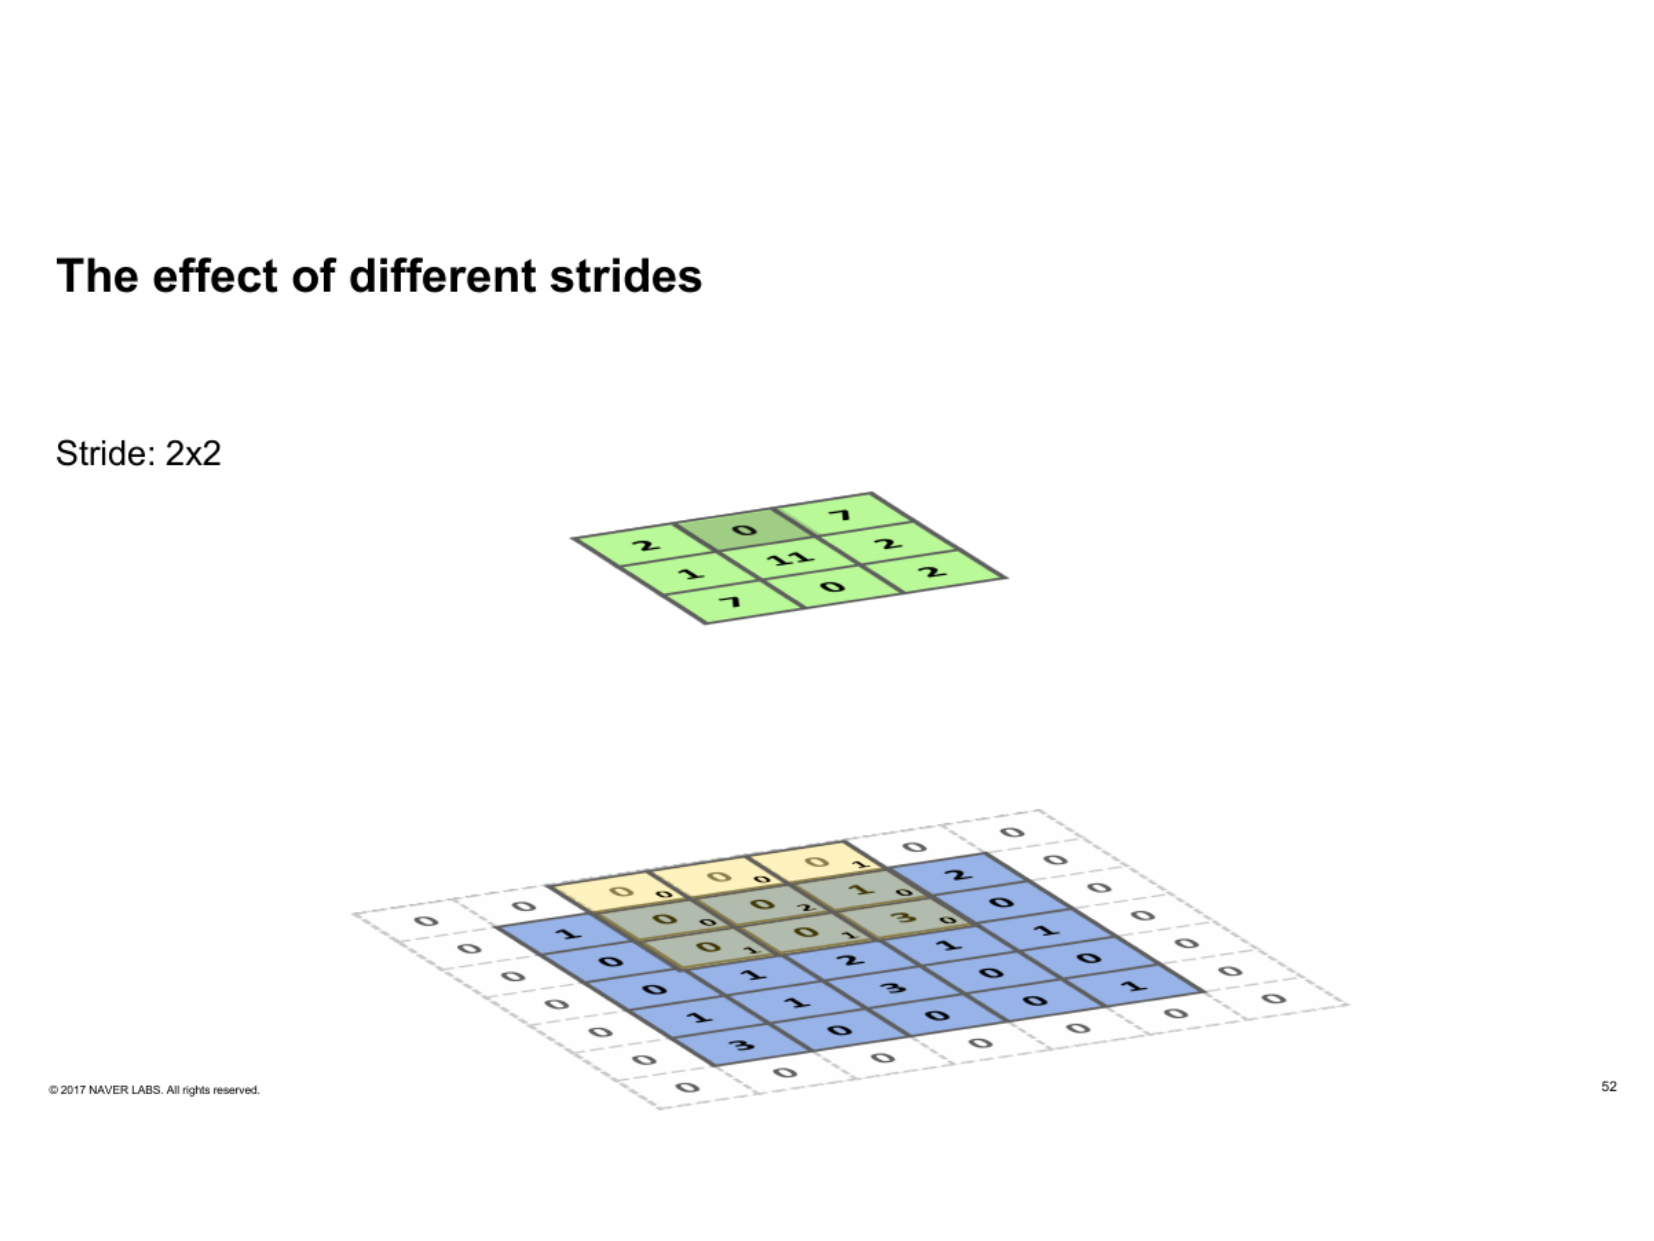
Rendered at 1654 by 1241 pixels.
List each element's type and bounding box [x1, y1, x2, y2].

picture [2, 208, 1654, 1134]
